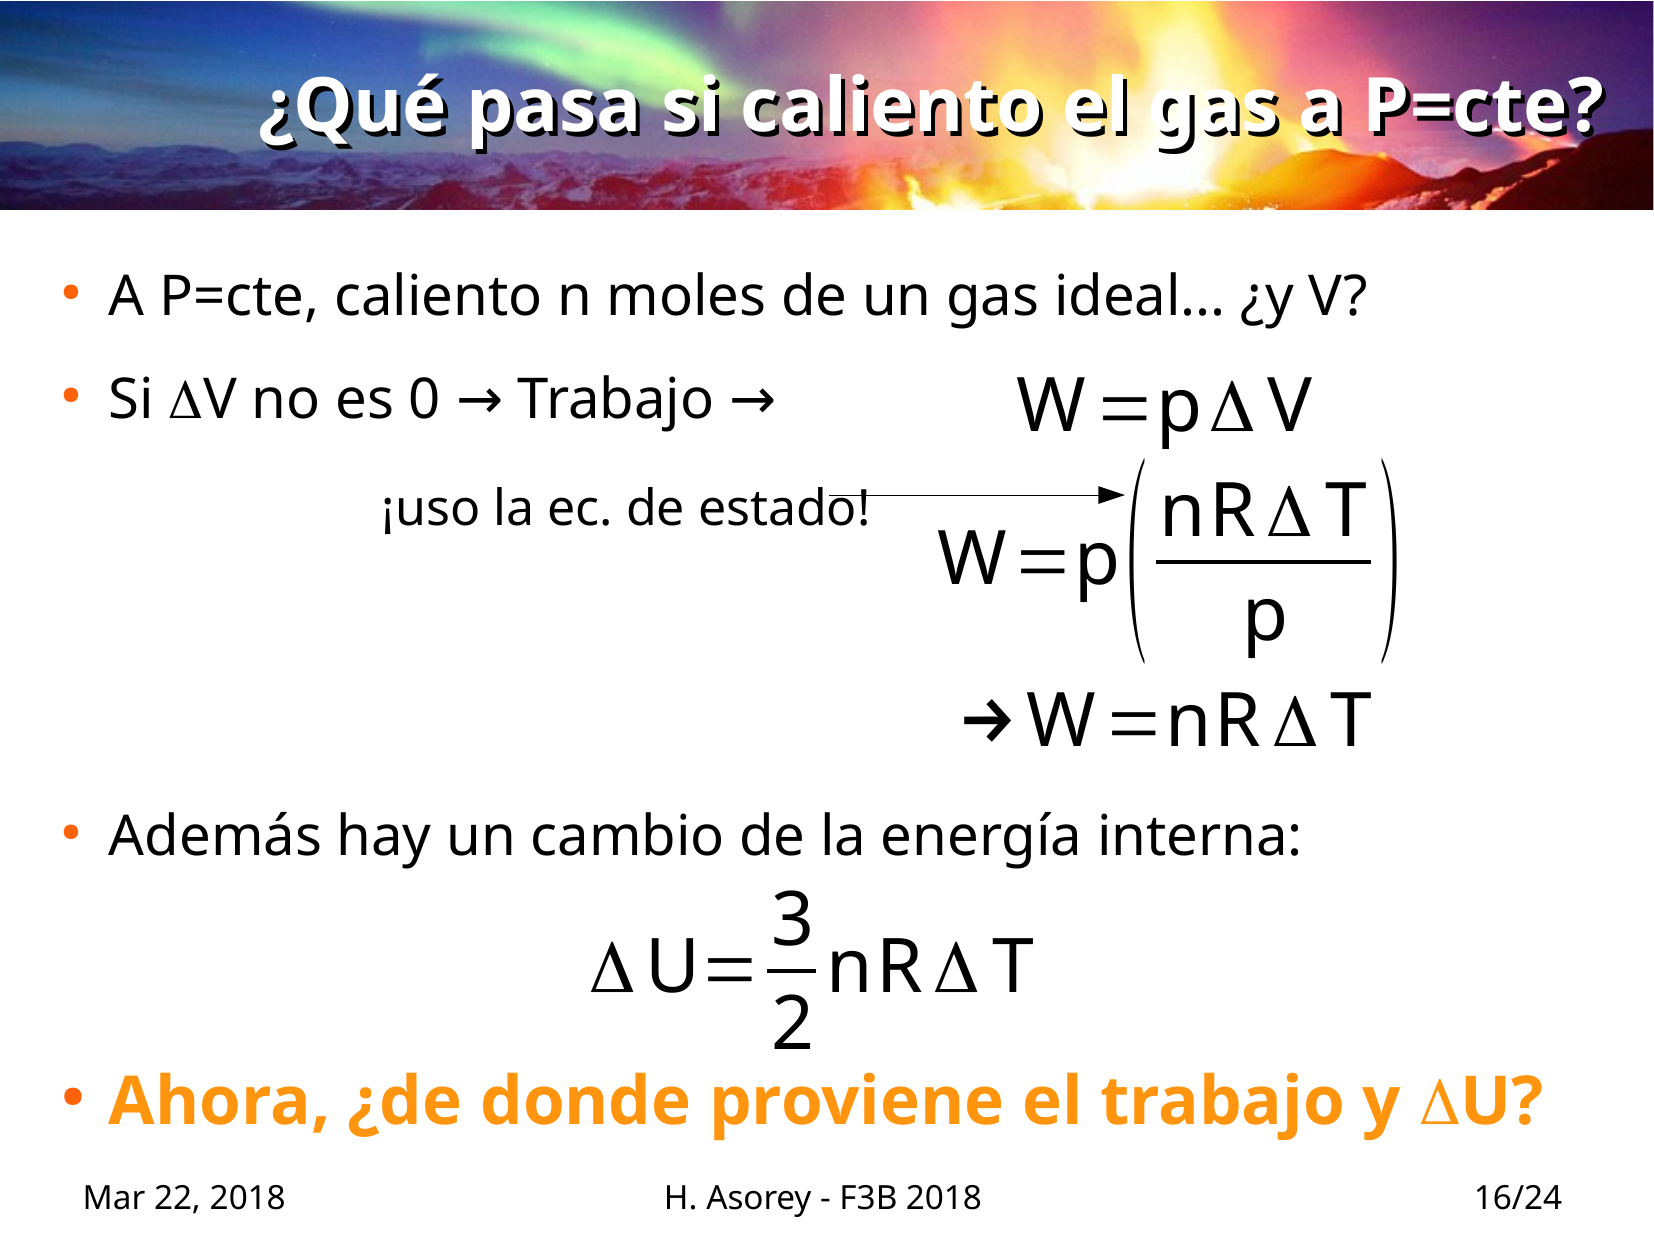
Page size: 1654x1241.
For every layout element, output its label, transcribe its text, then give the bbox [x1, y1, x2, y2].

text_box ¡uso la ec. de estado! [367, 465, 830, 541]
chart [581, 872, 1041, 1068]
chart [927, 358, 1411, 766]
picture [0, 1, 1654, 210]
list A P=cte, caliento n moles de un gas ideal... ¿y V? Si DV no es 0 → Trabajo → Además hay un cambio de la energía interna: Ahora, ¿de donde proviene el trabajo y DU? [45, 255, 1606, 1156]
title ¿Qué pasa si caliento el gas a P=cte? [45, 15, 1606, 191]
